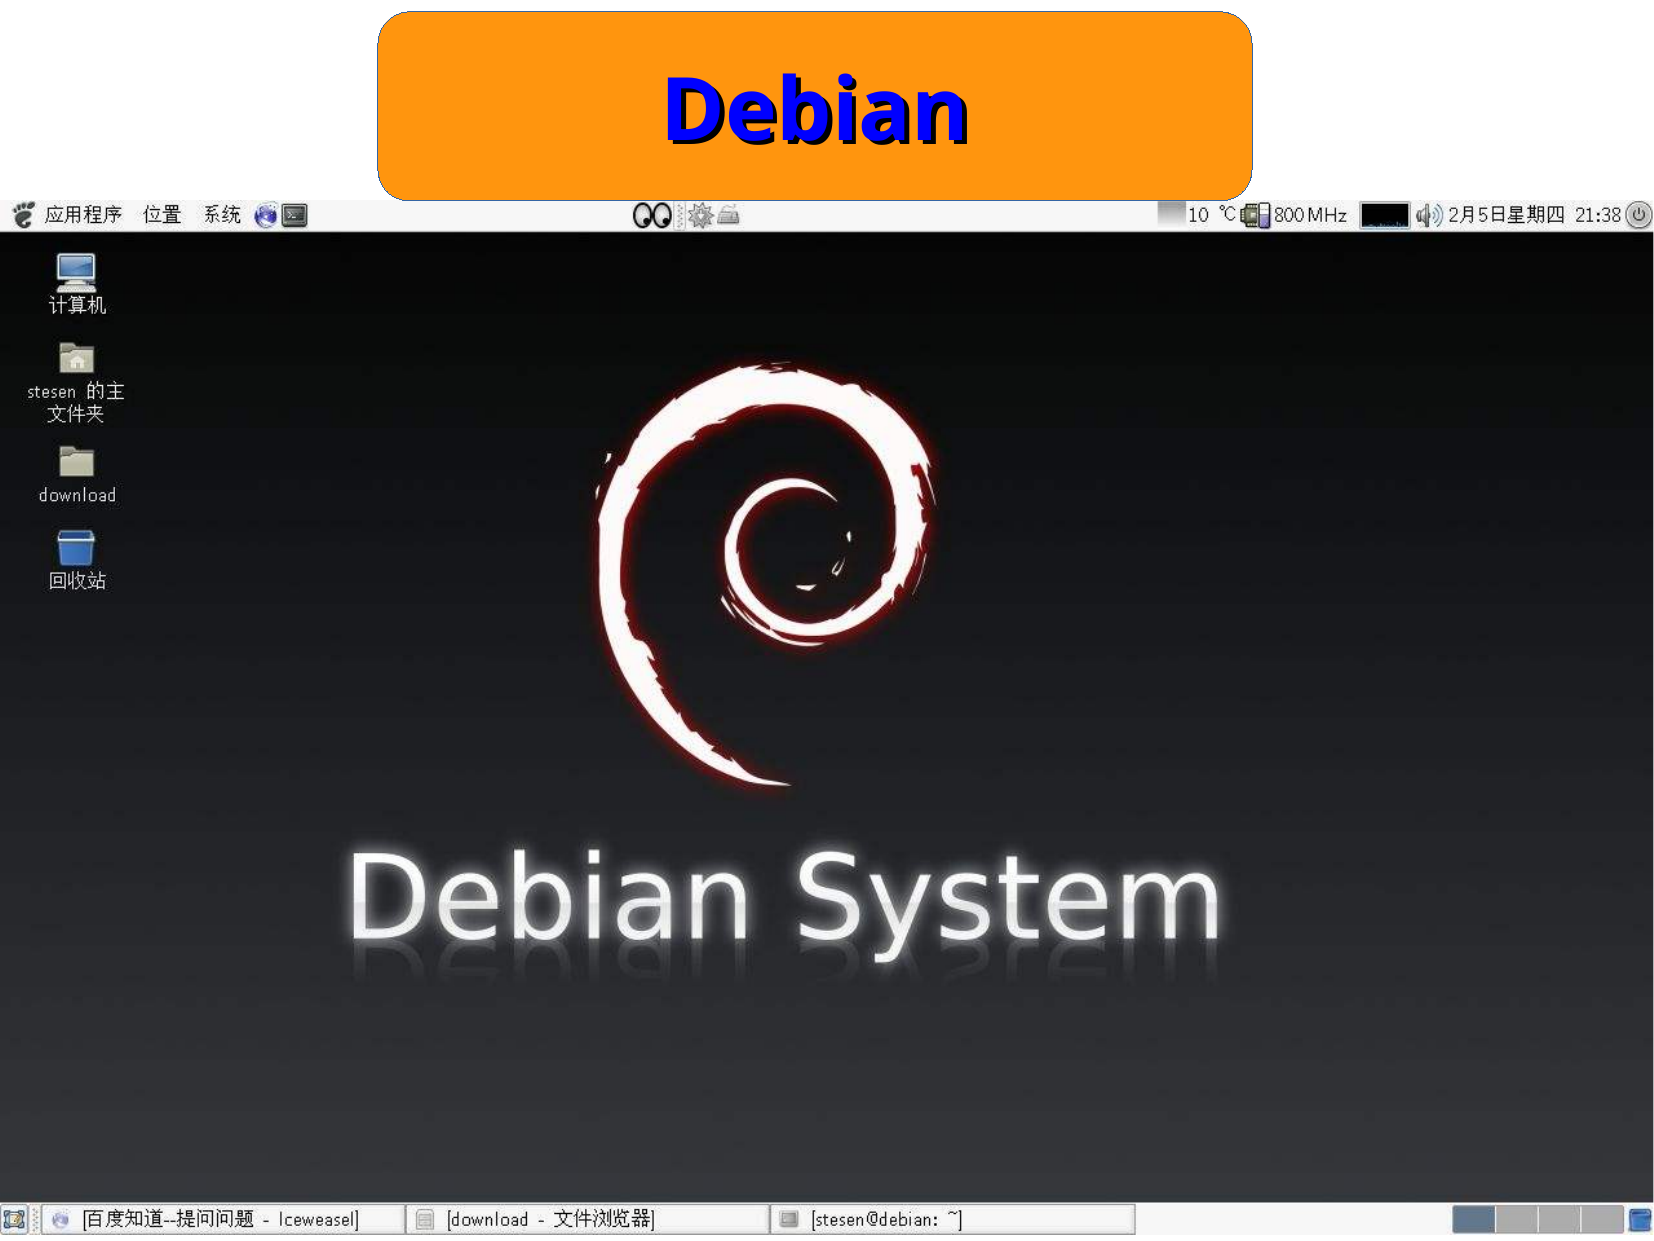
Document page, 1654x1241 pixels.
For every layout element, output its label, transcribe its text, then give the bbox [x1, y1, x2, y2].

text_box Debian [377, 11, 1253, 201]
picture [0, 200, 1654, 1235]
